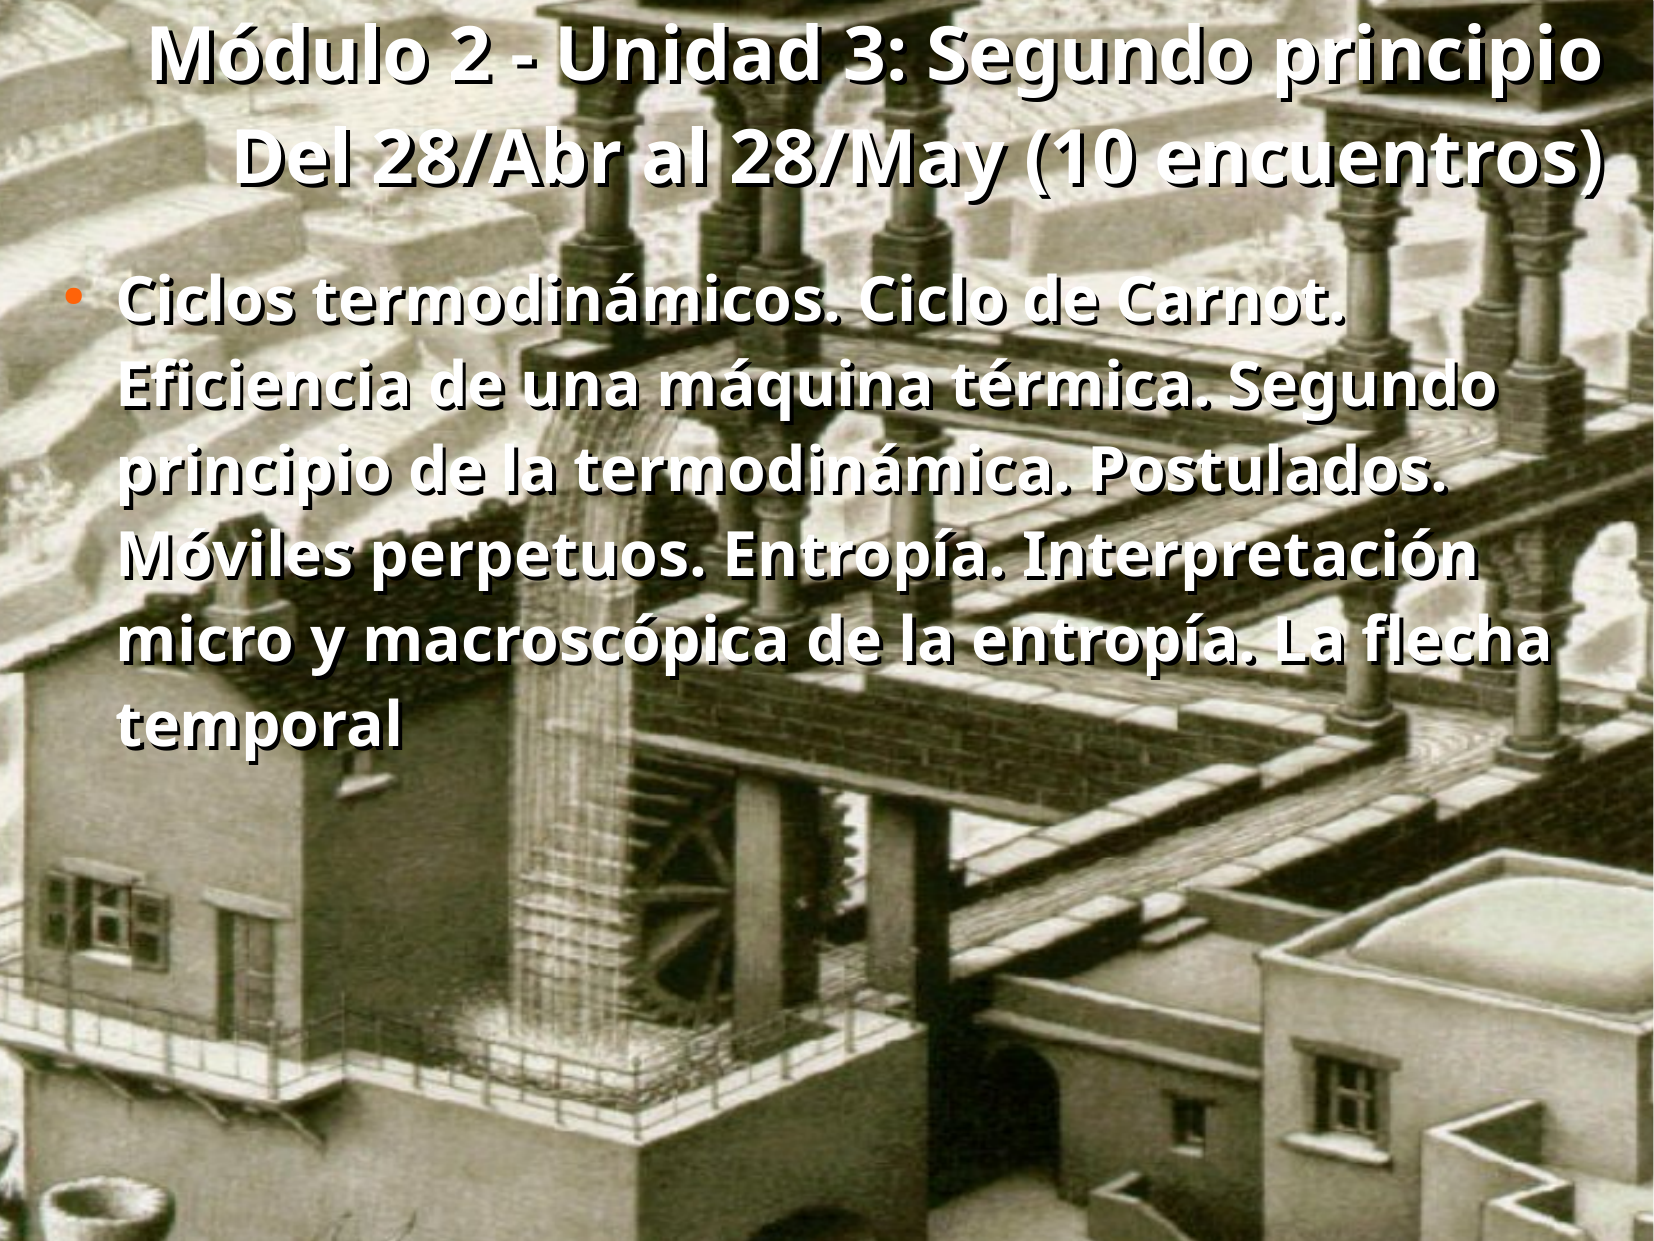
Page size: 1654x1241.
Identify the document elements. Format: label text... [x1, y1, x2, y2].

list Ciclos termodinámicos. Ciclo de Carnot. Eficiencia de una máquina térmica. Segundo principio de la termodinámica. Postulados. Móviles perpetuos. Entropía. Interpretación micro y macroscópica de la entropía. La flecha temporal [45, 255, 1606, 1156]
title Módulo 2 - Unidad 3: Segundo principio Del 28/Abr al 28/May (10 encuentros) [45, 0, 1606, 255]
picture [0, 0, 1654, 1241]
